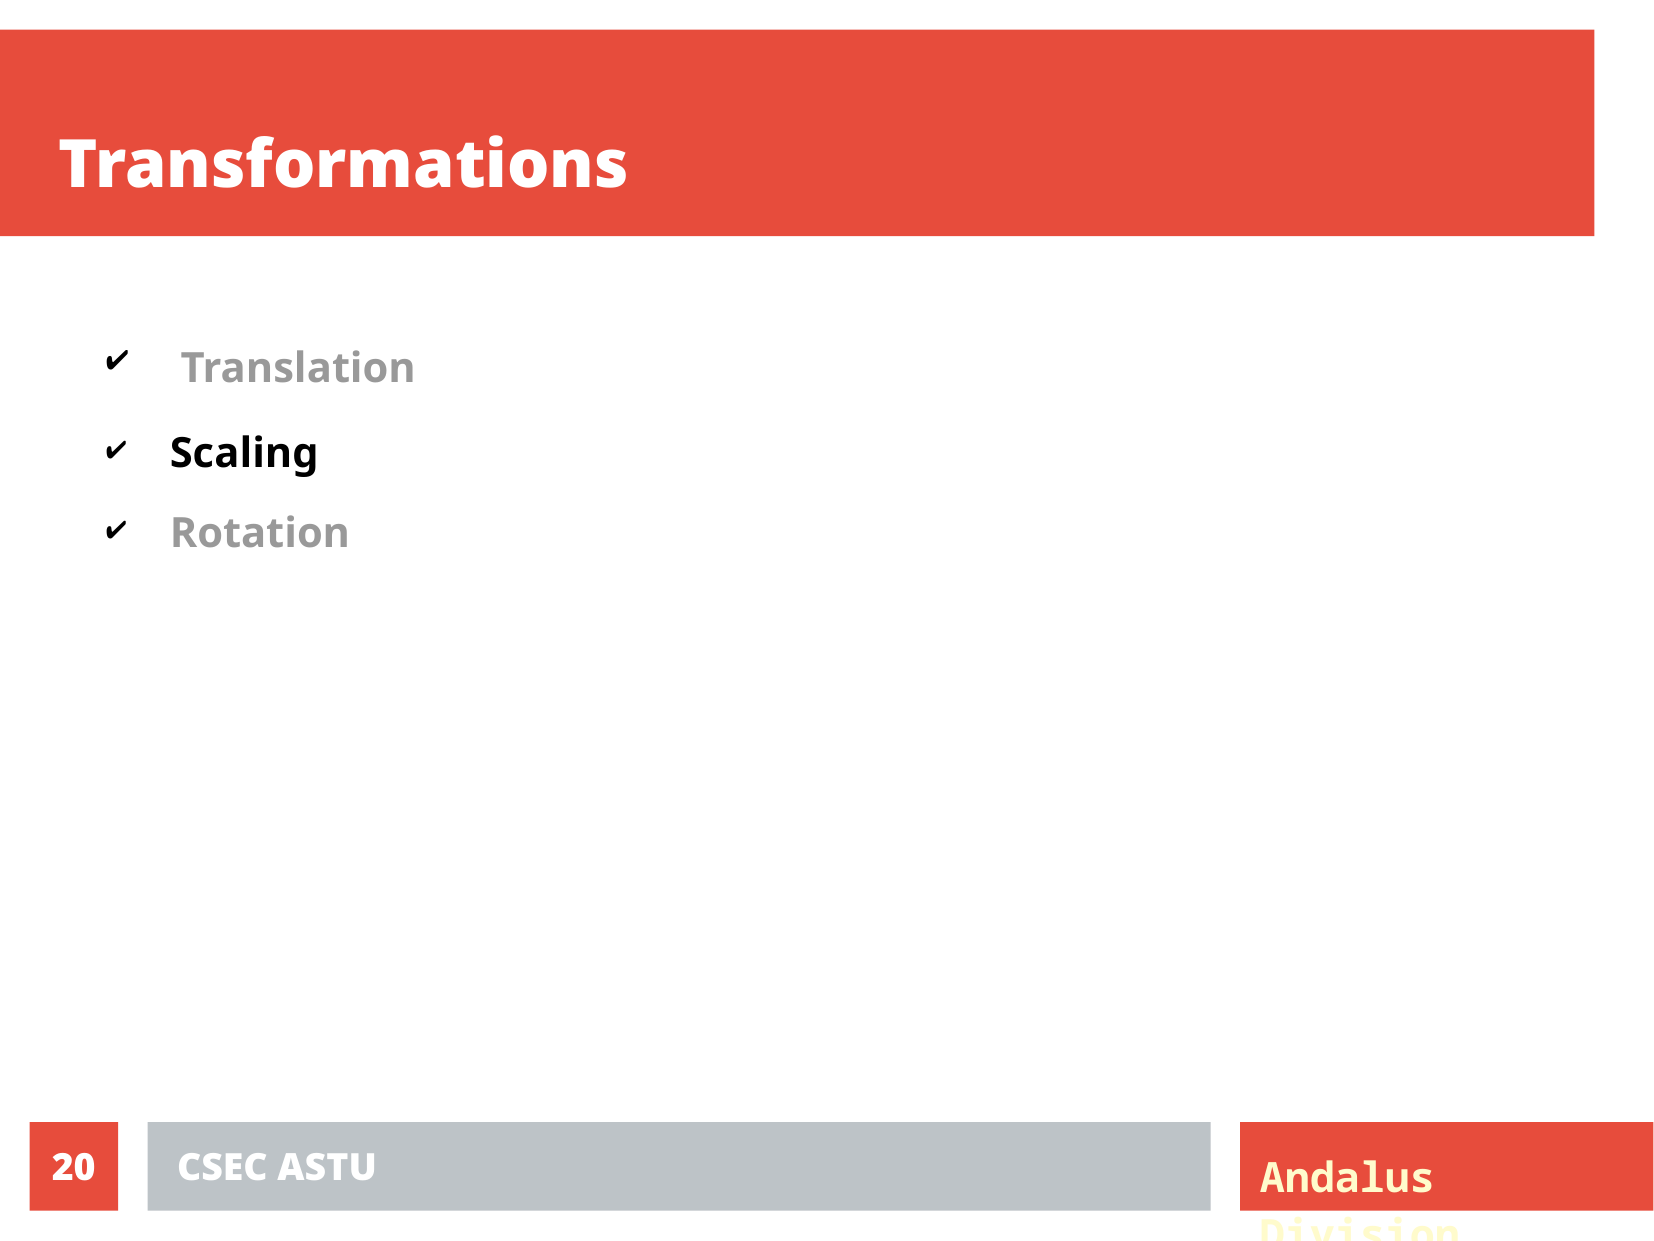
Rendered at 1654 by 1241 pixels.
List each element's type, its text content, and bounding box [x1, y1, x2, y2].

text_box Andalus Division [1245, 1140, 1636, 1197]
title Transformations [59, 59, 1595, 207]
list Translation Scaling Rotation [59, 324, 1565, 1093]
